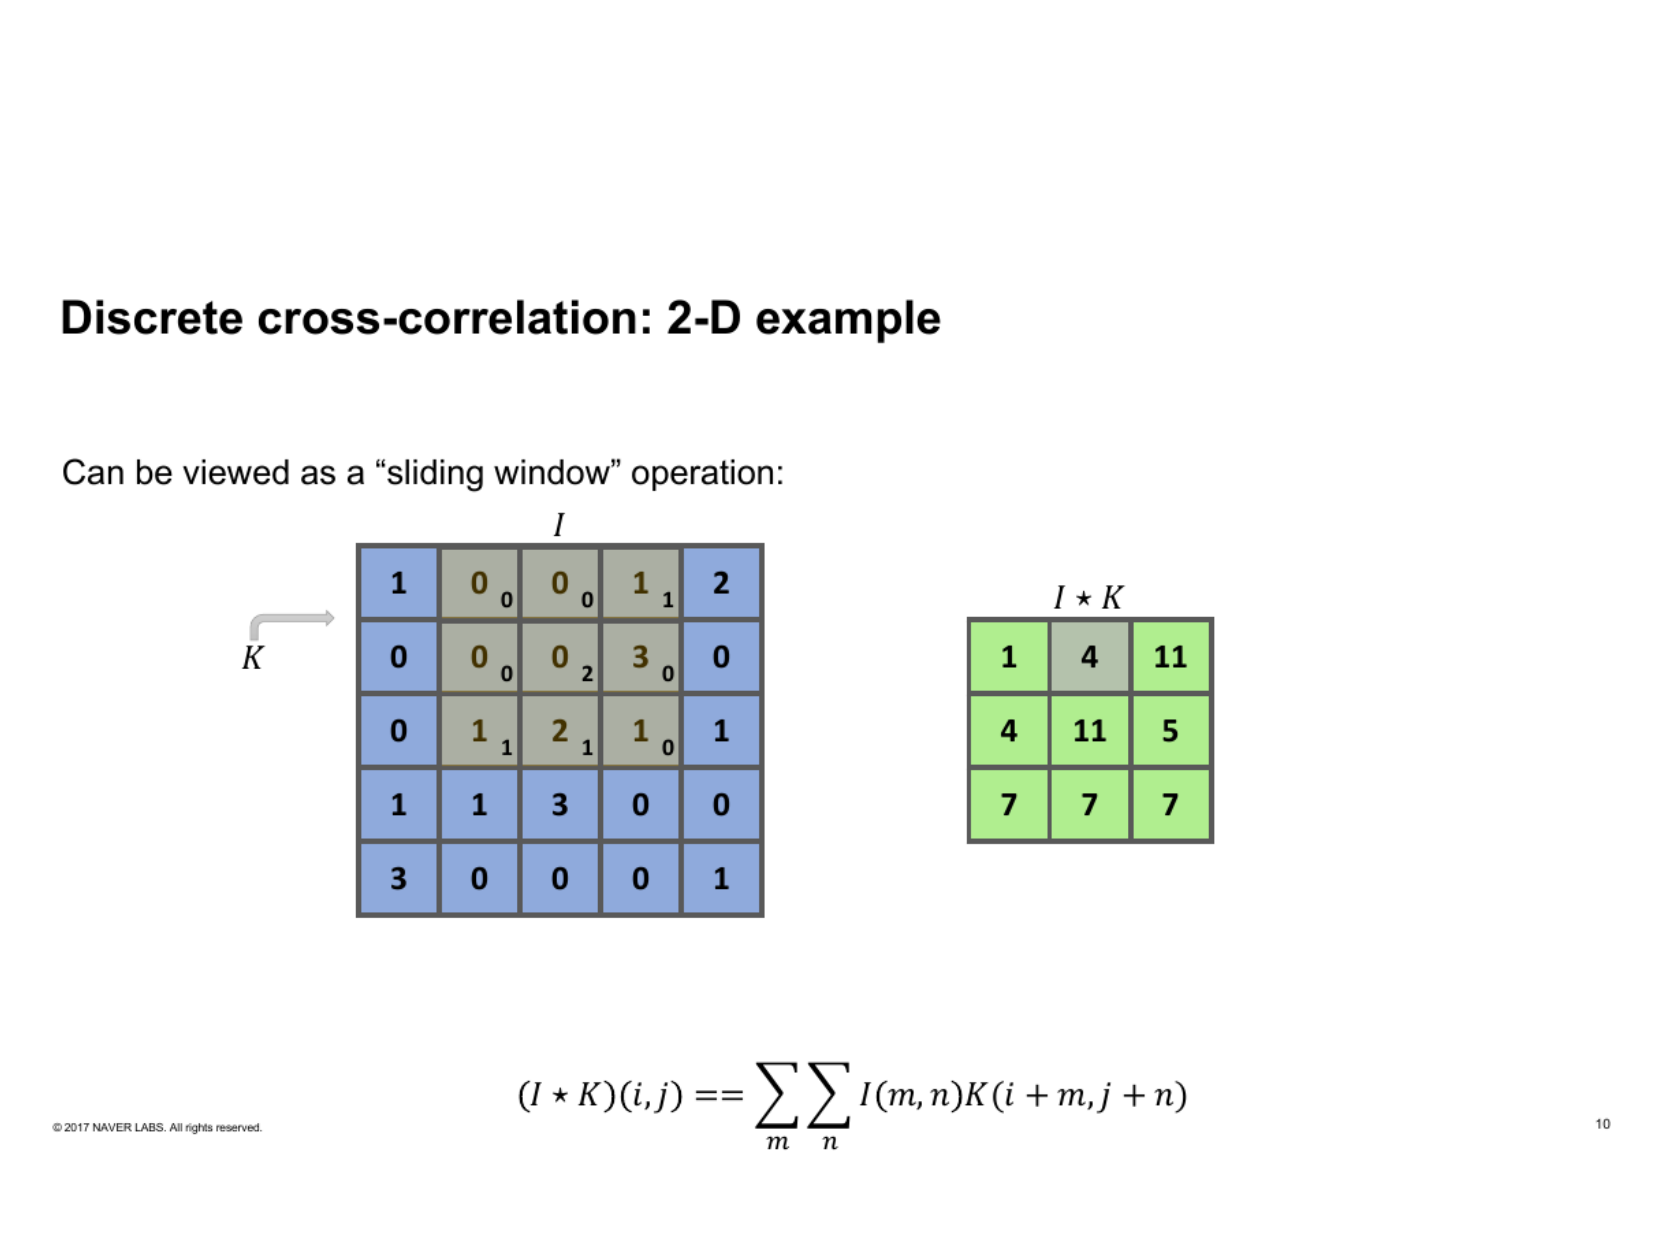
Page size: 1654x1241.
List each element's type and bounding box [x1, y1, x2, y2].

picture [2, 253, 1654, 1174]
